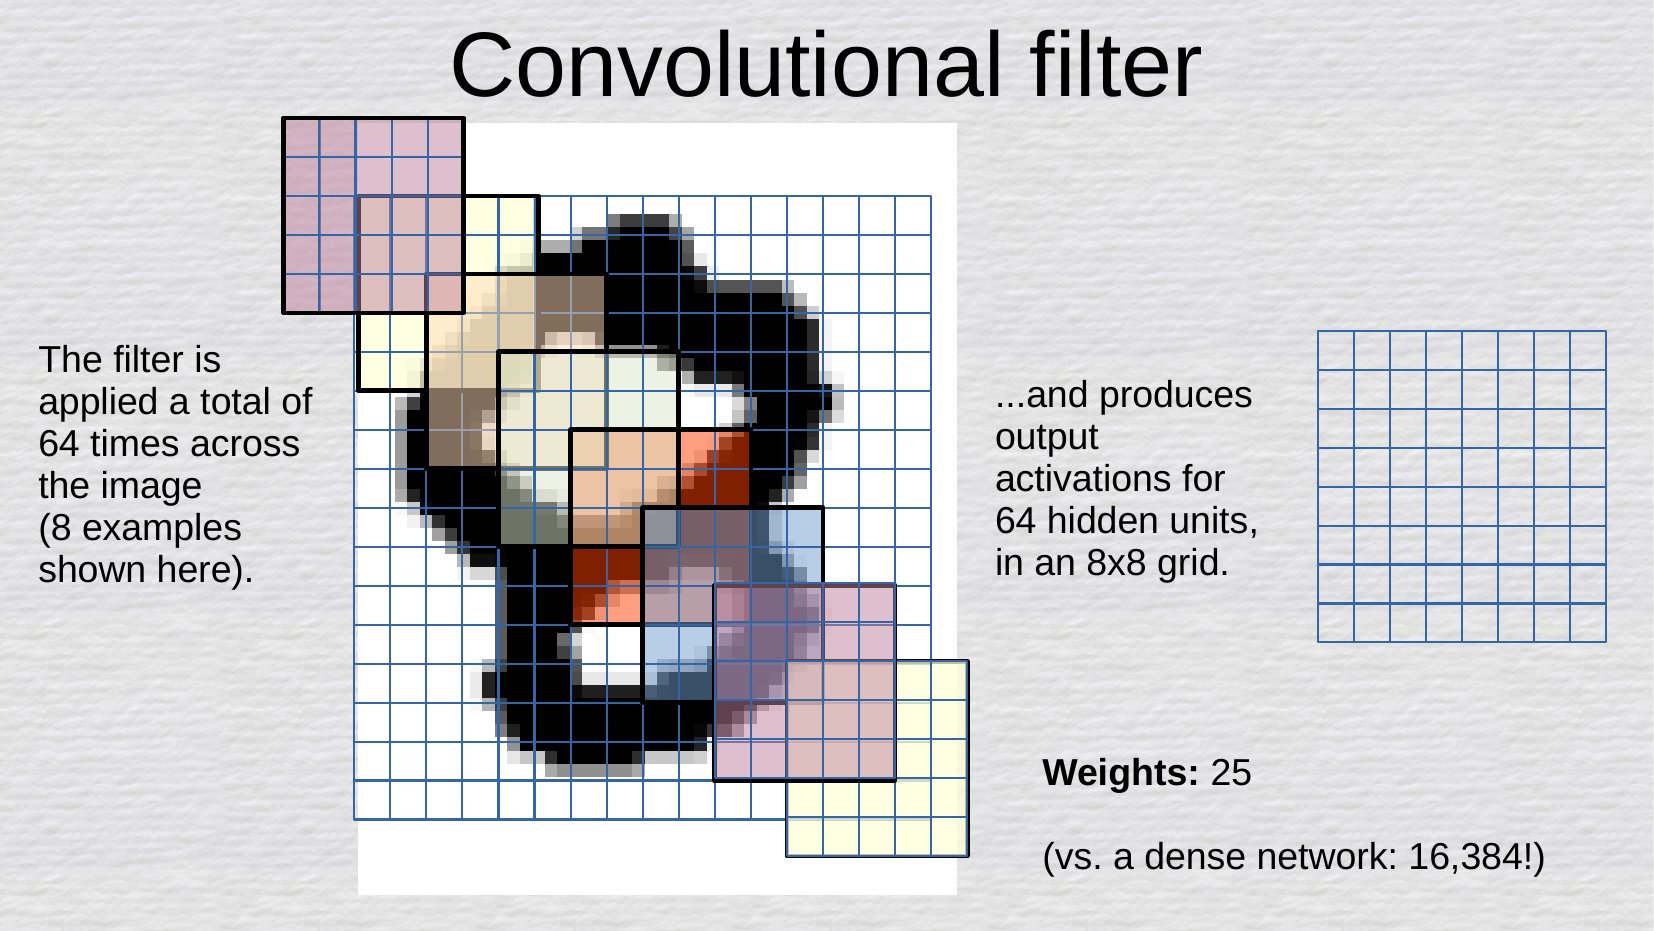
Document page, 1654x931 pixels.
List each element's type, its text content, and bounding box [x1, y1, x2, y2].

text_box ...and produces output activations for 64 hidden units, in an 8x8 grid. [980, 366, 1276, 591]
picture [0, 0, 1654, 931]
text_box [645, 510, 896, 779]
text_box [286, 120, 461, 311]
text_box [361, 198, 607, 469]
title Convolutional filter [448, 11, 1205, 119]
text_box [786, 661, 968, 857]
text_box [573, 432, 676, 544]
text_box The filter is applied a total of 64 times across the image (8 examples shown here). [23, 330, 367, 626]
text_box Weights: 25 (vs. a dense network: 16,384!) [1027, 743, 1630, 910]
text_box [501, 354, 676, 544]
text_box [681, 432, 749, 505]
text_box [573, 549, 640, 622]
